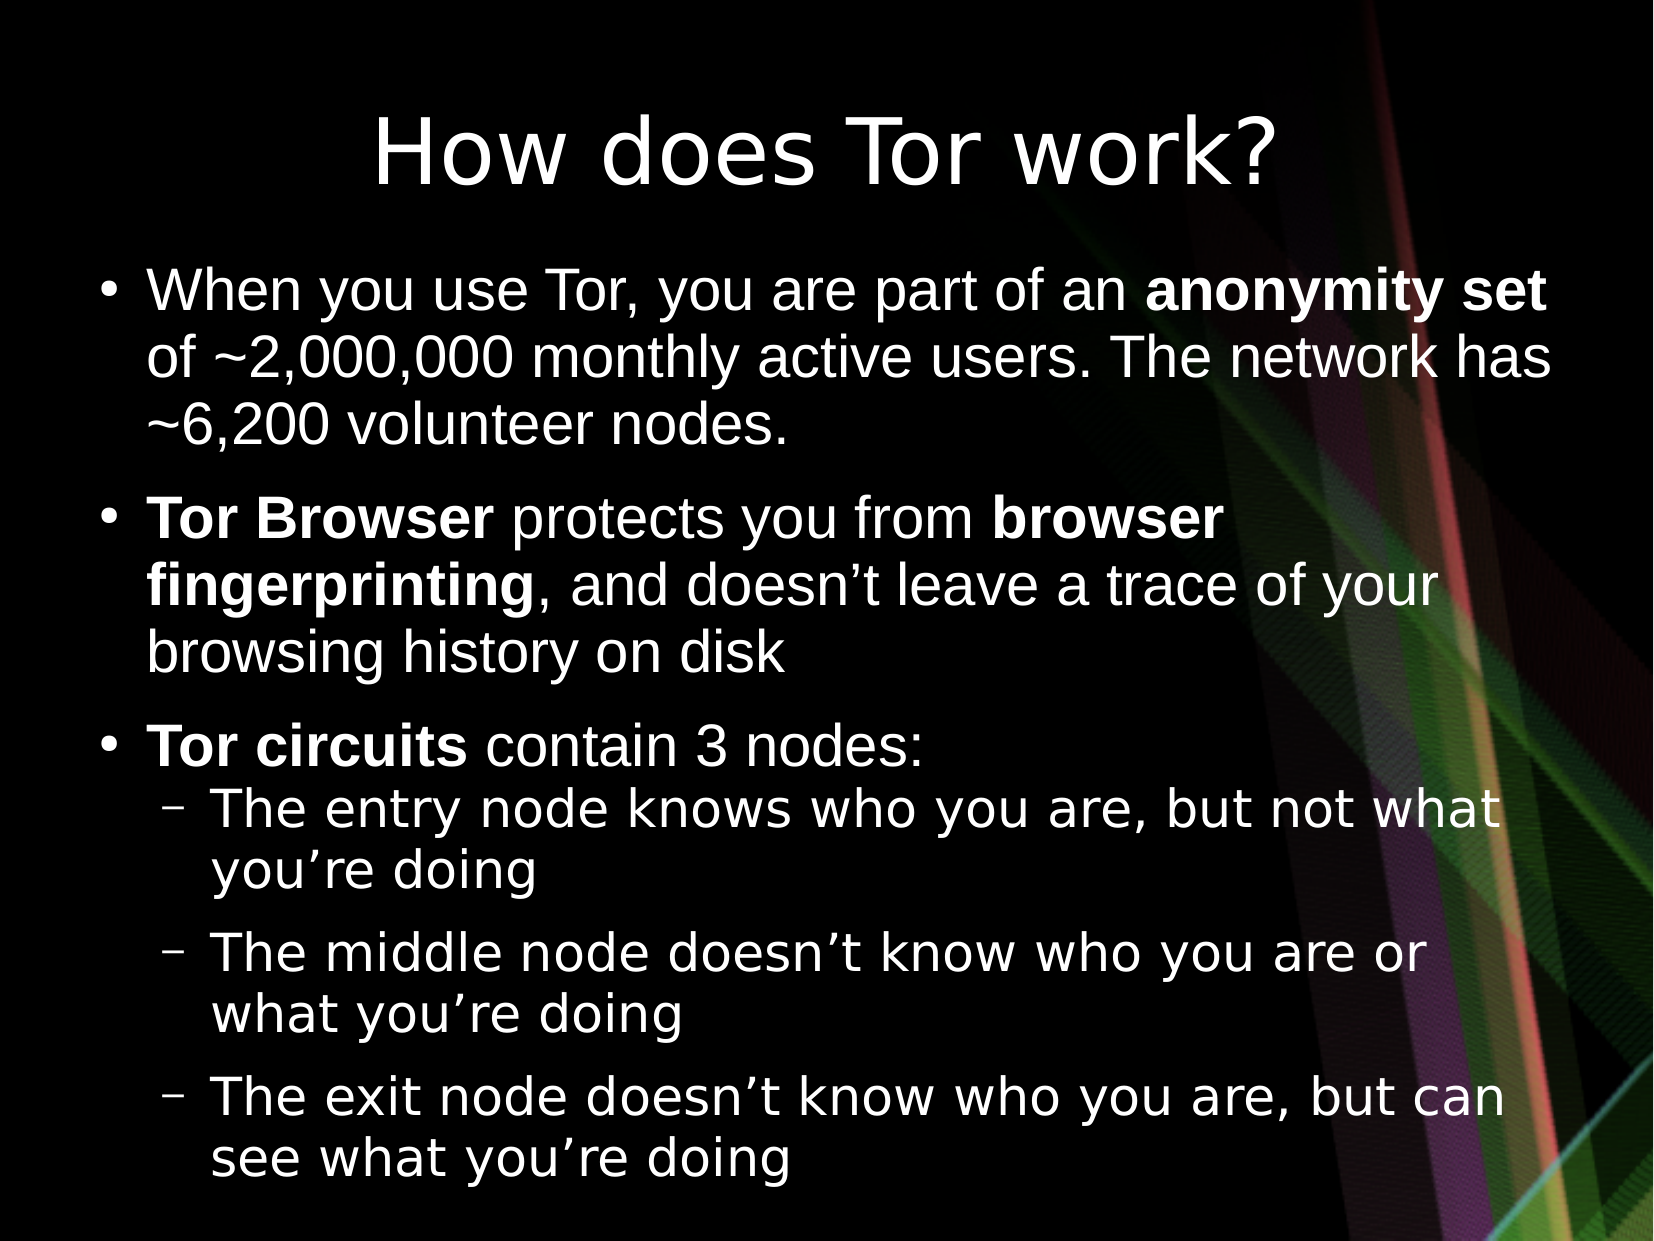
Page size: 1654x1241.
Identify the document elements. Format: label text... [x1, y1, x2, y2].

title How does Tor work? [82, 49, 1571, 256]
picture [0, 0, 1654, 1241]
list When you use Tor, you are part of an anonymity set of ~2,000,000 monthly active users. The network has ~6,200 volunteer nodes. Tor Browser protects you from browser fingerprinting, and doesn’t leave a trace of your browsing history on disk Tor circuits contain 3 nodes: The entry node knows who you are, but not what you’re doing The middle node doesn’t know who you are or what you’re doing The exit node doesn’t know who you are, but can see what you’re doing [82, 256, 1571, 1194]
